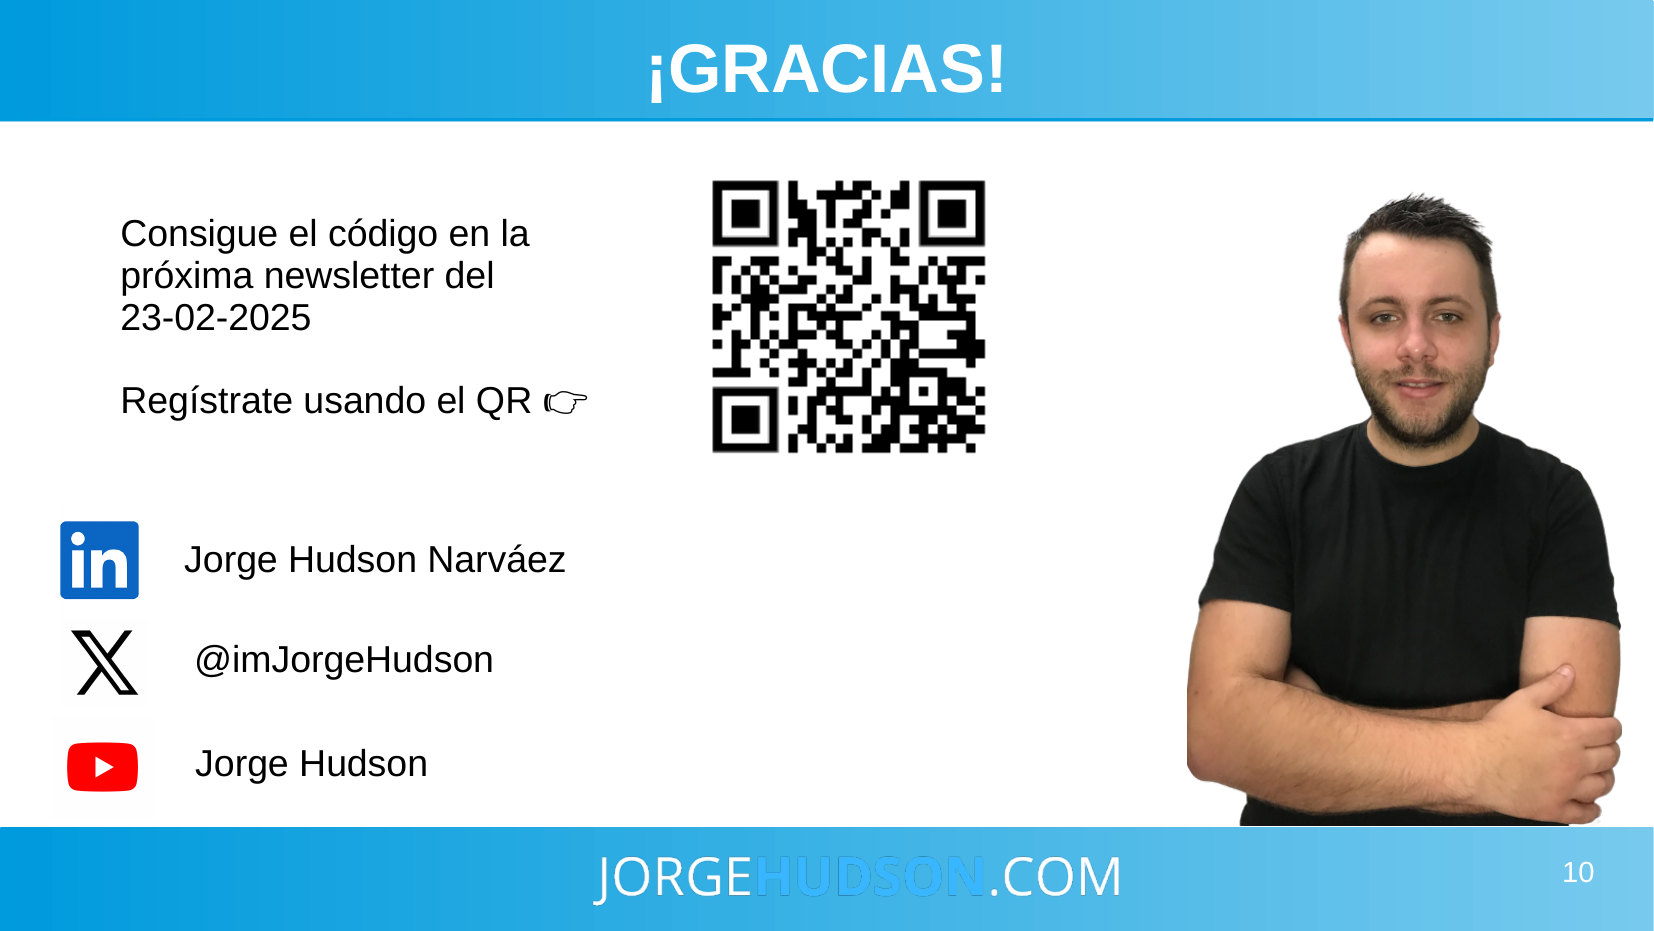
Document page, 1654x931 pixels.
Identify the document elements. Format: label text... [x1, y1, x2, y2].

picture [60, 501, 149, 707]
text_box Consigue el código en la próxima newsletter del 23-02-2025 Regístrate usando el QR 👉 [105, 204, 624, 430]
text_box Jorge Hudson Narváez [169, 531, 583, 589]
text_box Jorge Hudson [180, 735, 444, 792]
picture [586, 820, 1135, 931]
title ¡GRACIAS! [59, 29, 1595, 108]
text_box @imJorgeHudson [179, 631, 580, 700]
picture [50, 715, 155, 819]
picture [698, 168, 1010, 474]
picture [1187, 157, 1622, 827]
